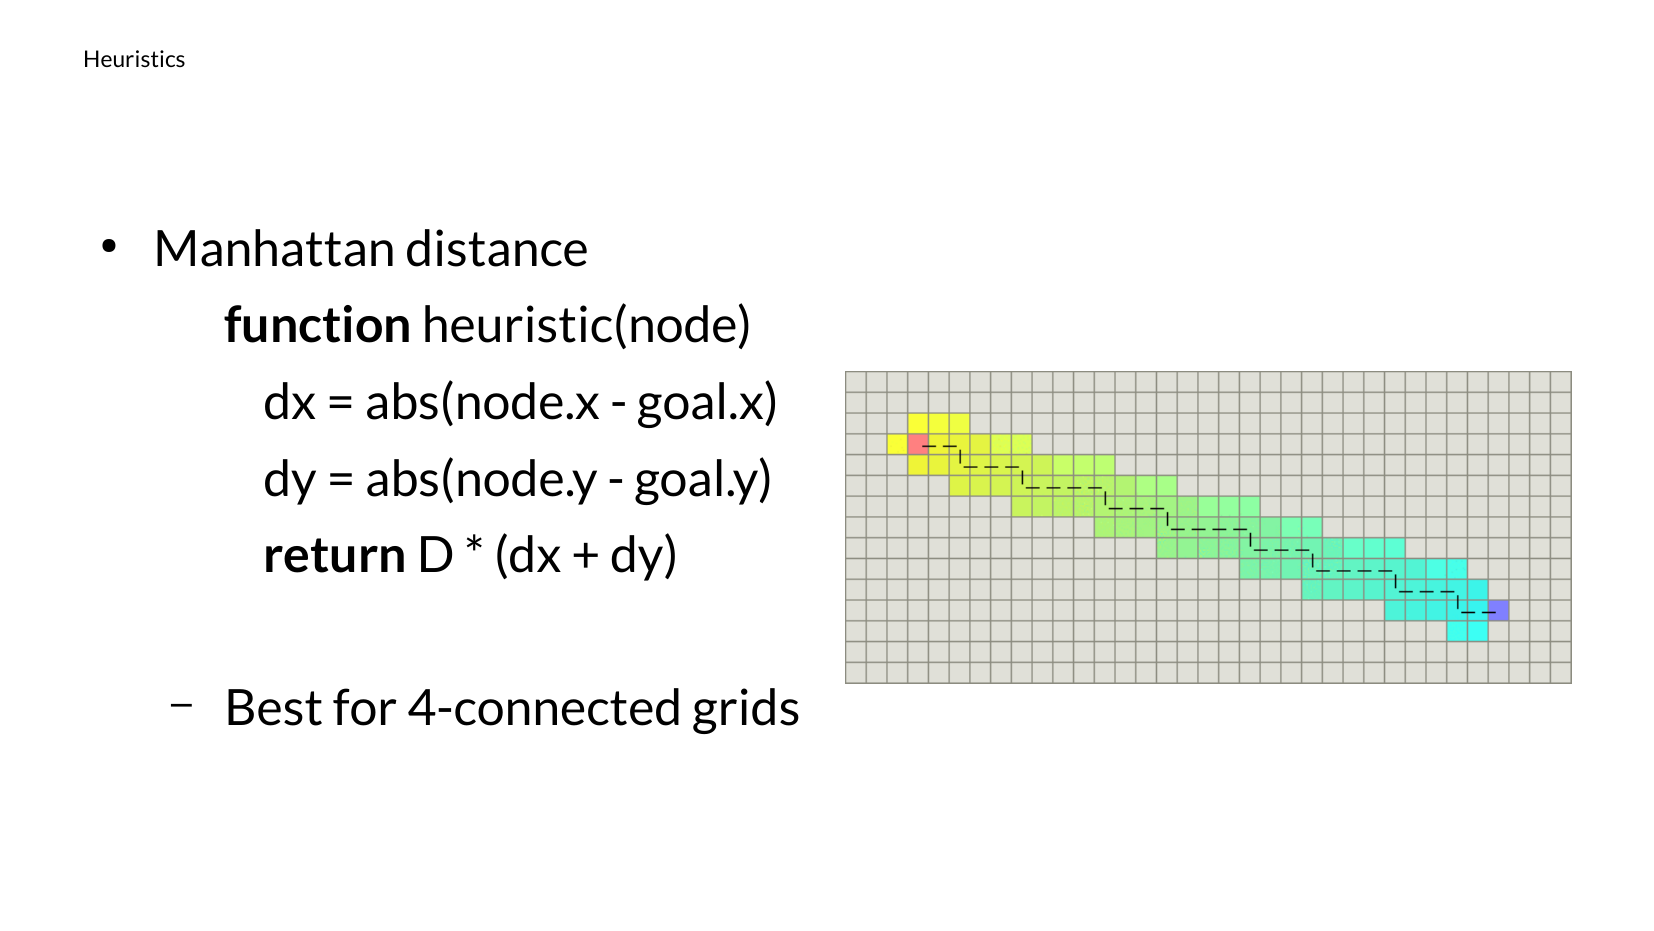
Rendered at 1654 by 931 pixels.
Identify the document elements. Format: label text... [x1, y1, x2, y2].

list Manhattan distance function heuristic(node) dx = abs(node.x - goal.x) dy = abs(node.y - goal.y) return D * (dx + dy) Best for 4-connected grids [82, 217, 809, 839]
title Heuristics [83, 0, 1571, 119]
picture [845, 367, 1572, 688]
